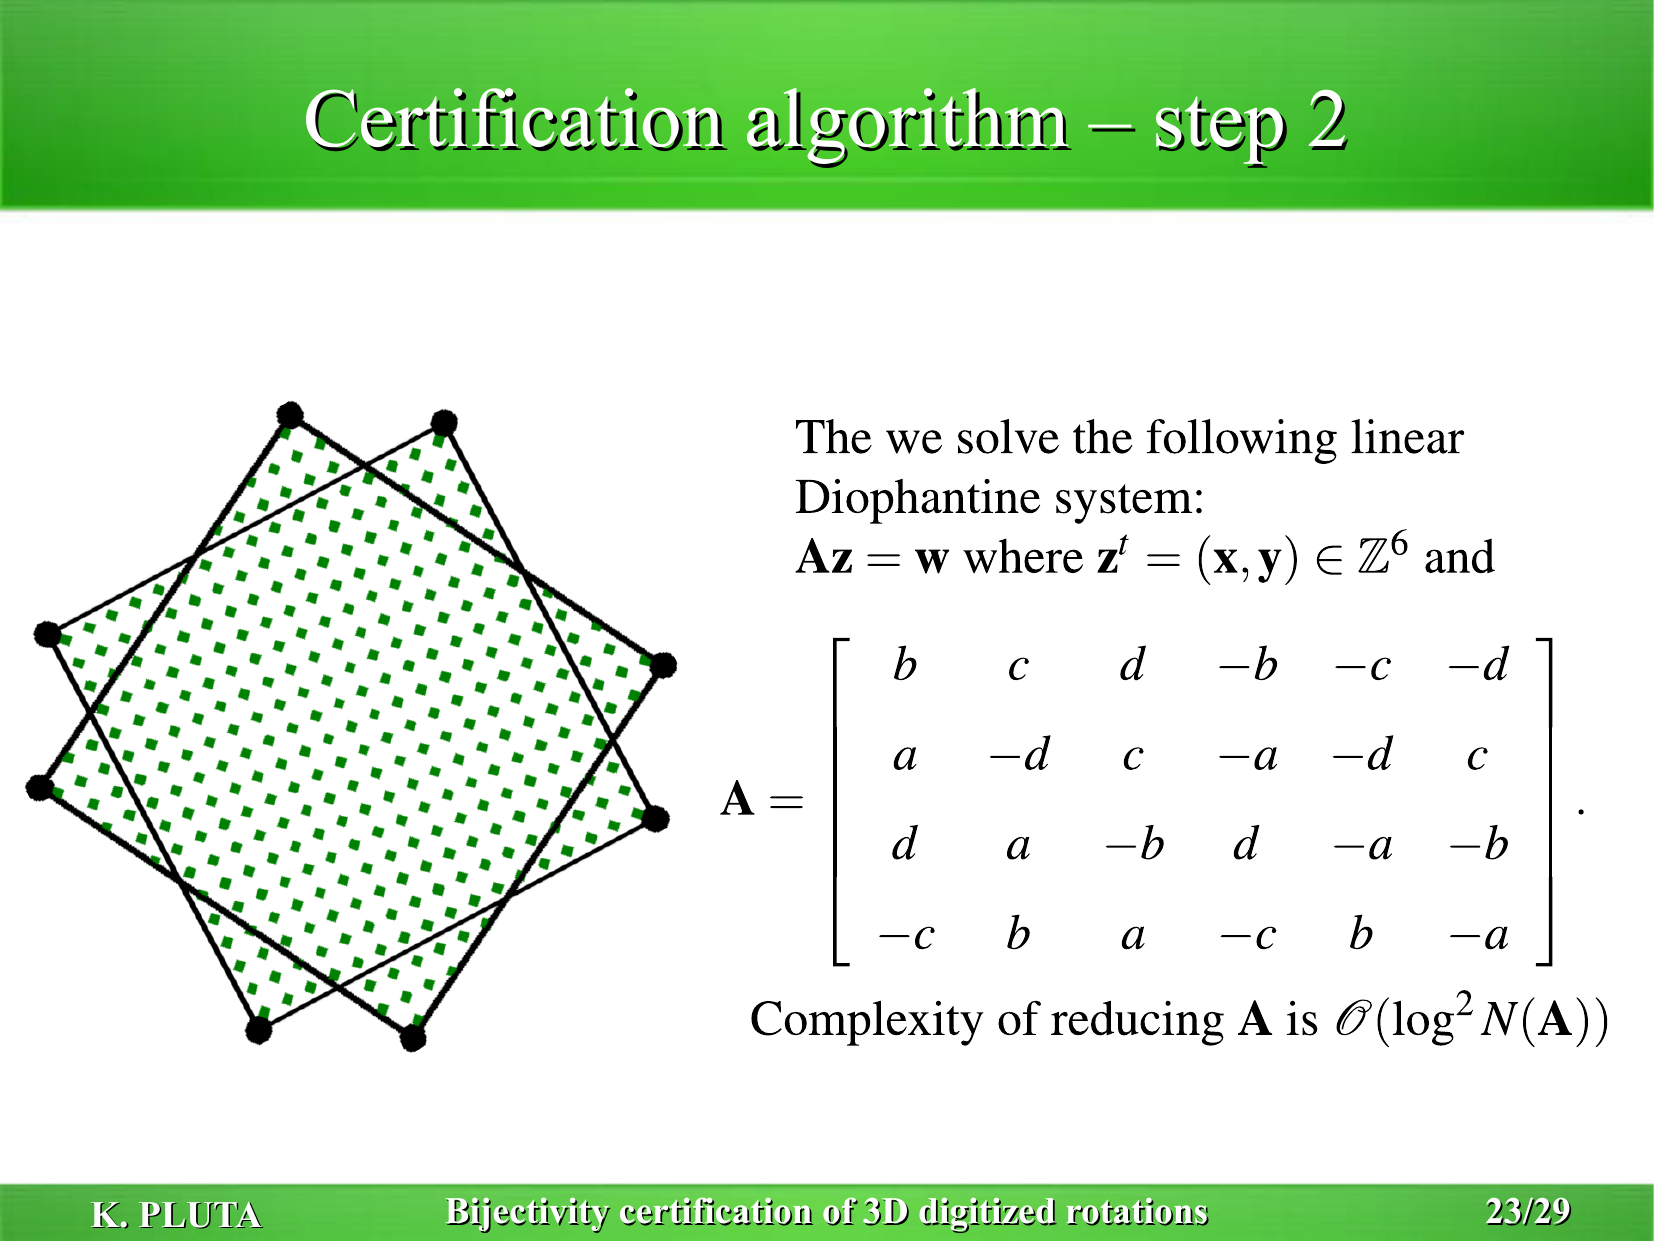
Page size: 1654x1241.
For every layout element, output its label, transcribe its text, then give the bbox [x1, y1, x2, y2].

text_box [750, 990, 1613, 1048]
text_box [720, 637, 1589, 967]
title Certification algorithm – step 2 [82, 47, 1571, 189]
picture [0, 0, 1654, 1241]
text_box [795, 418, 1496, 586]
